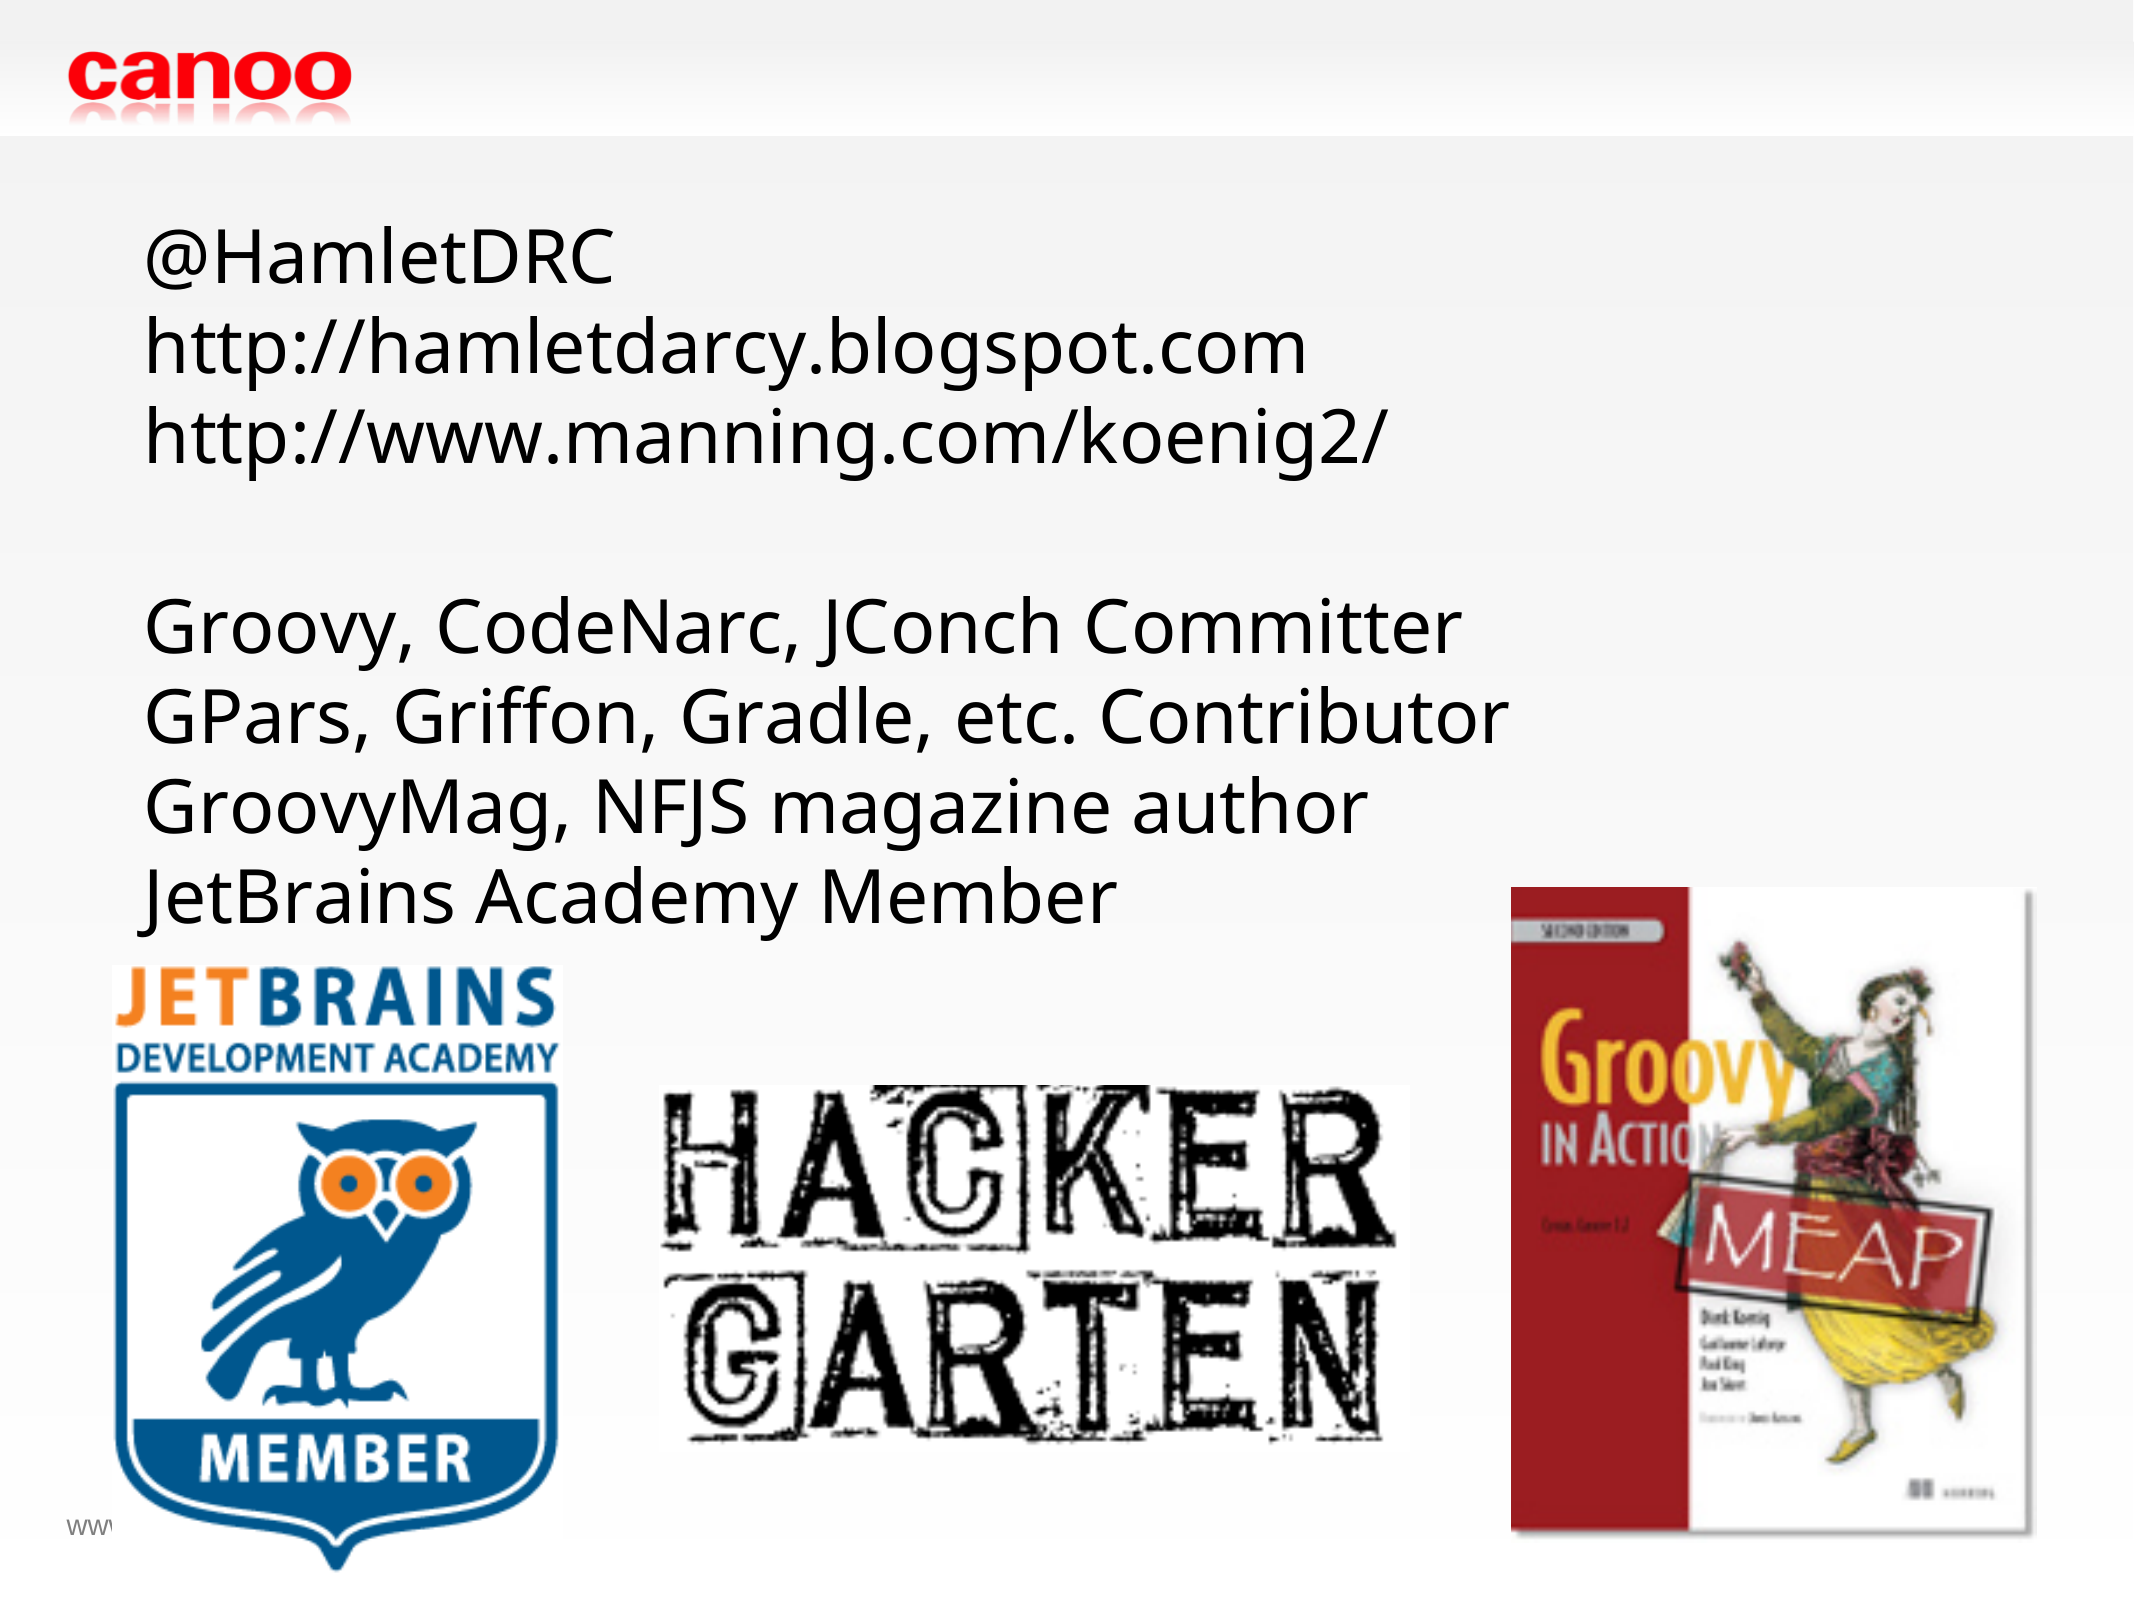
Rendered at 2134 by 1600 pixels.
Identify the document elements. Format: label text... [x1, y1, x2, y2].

picture [1511, 887, 2037, 1543]
picture [659, 1085, 1410, 1452]
text_box @HamletDRC http://hamletdarcy.blogspot.com http://www.manning.com/koenig2/ Groovy, CodeNarc, JConch Committer GPars, Griffon, Gradle, etc. Contributor GroovyMag, NFJS magazine author JetBrains Academy Member [129, 201, 2005, 1448]
picture [112, 965, 563, 1576]
picture [65, 48, 353, 154]
